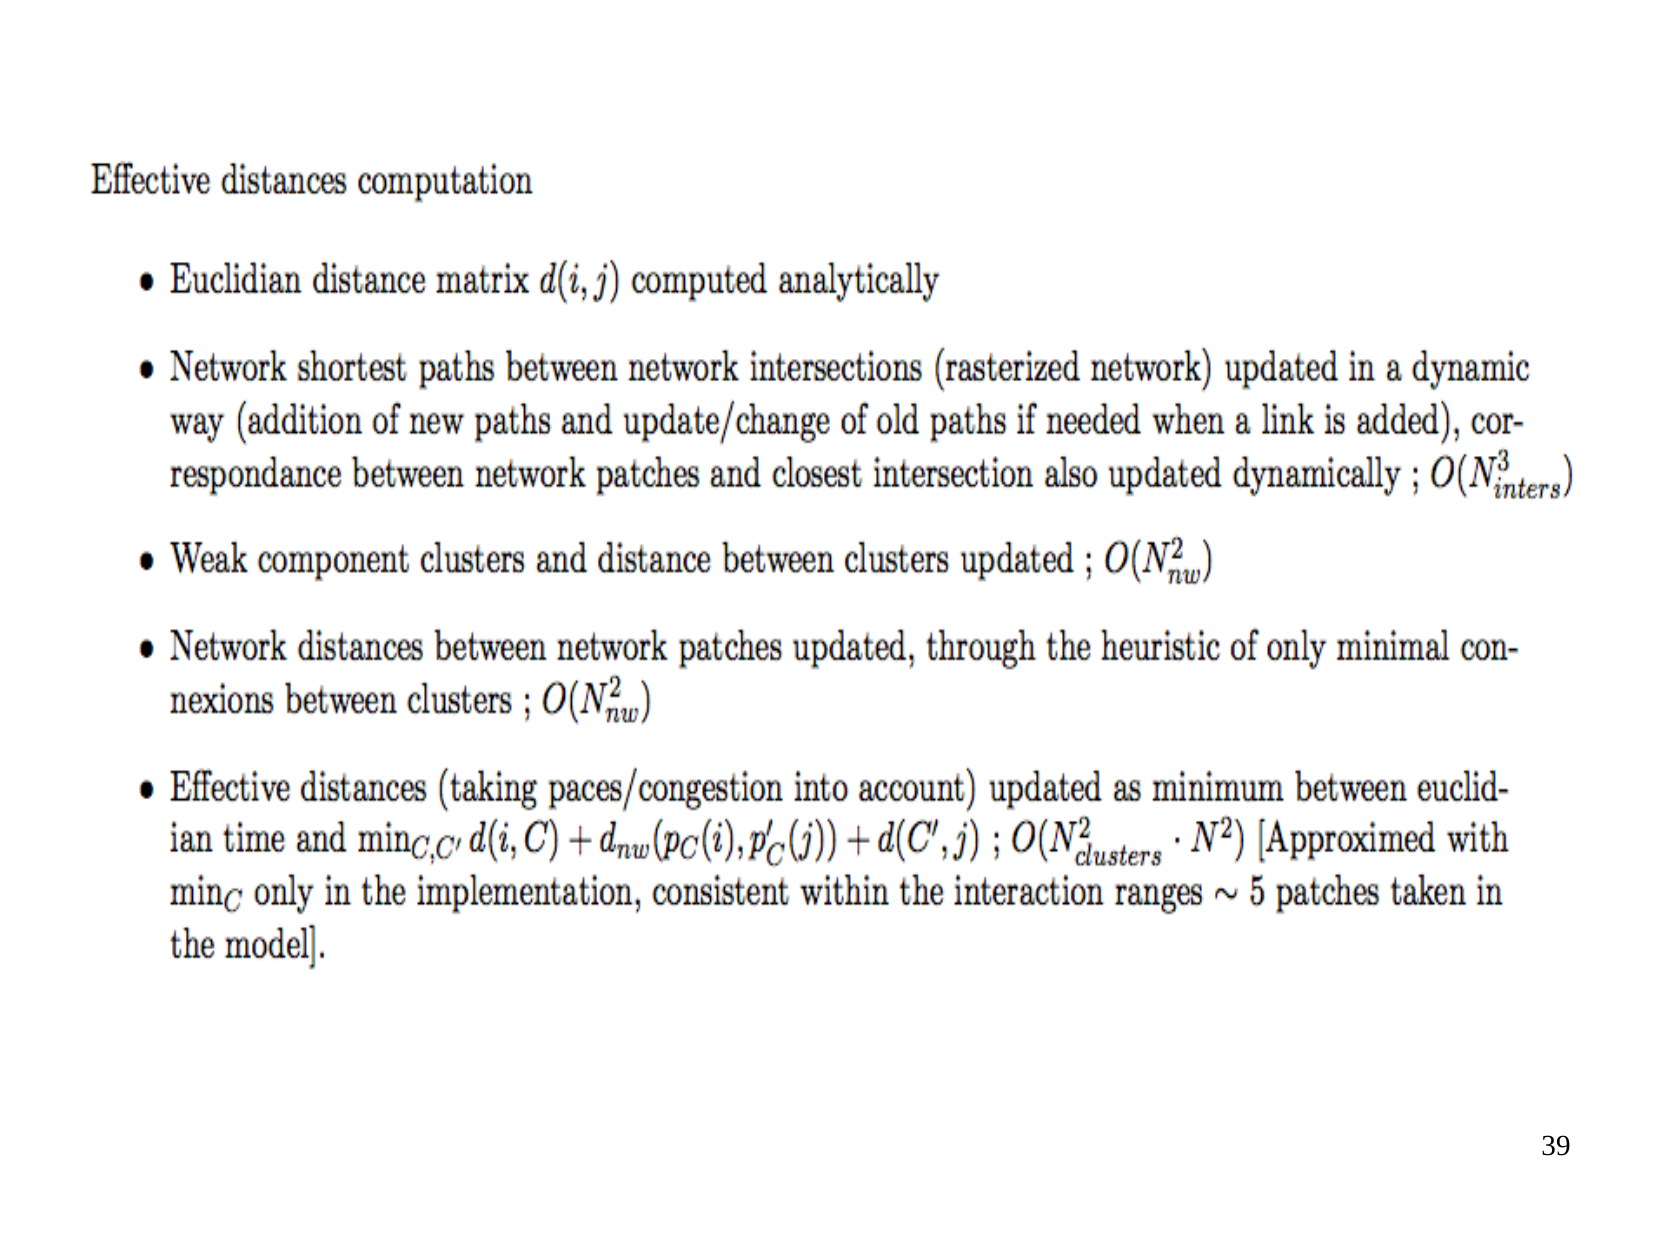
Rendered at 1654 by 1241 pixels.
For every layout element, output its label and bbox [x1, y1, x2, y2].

picture [72, 141, 1607, 1030]
